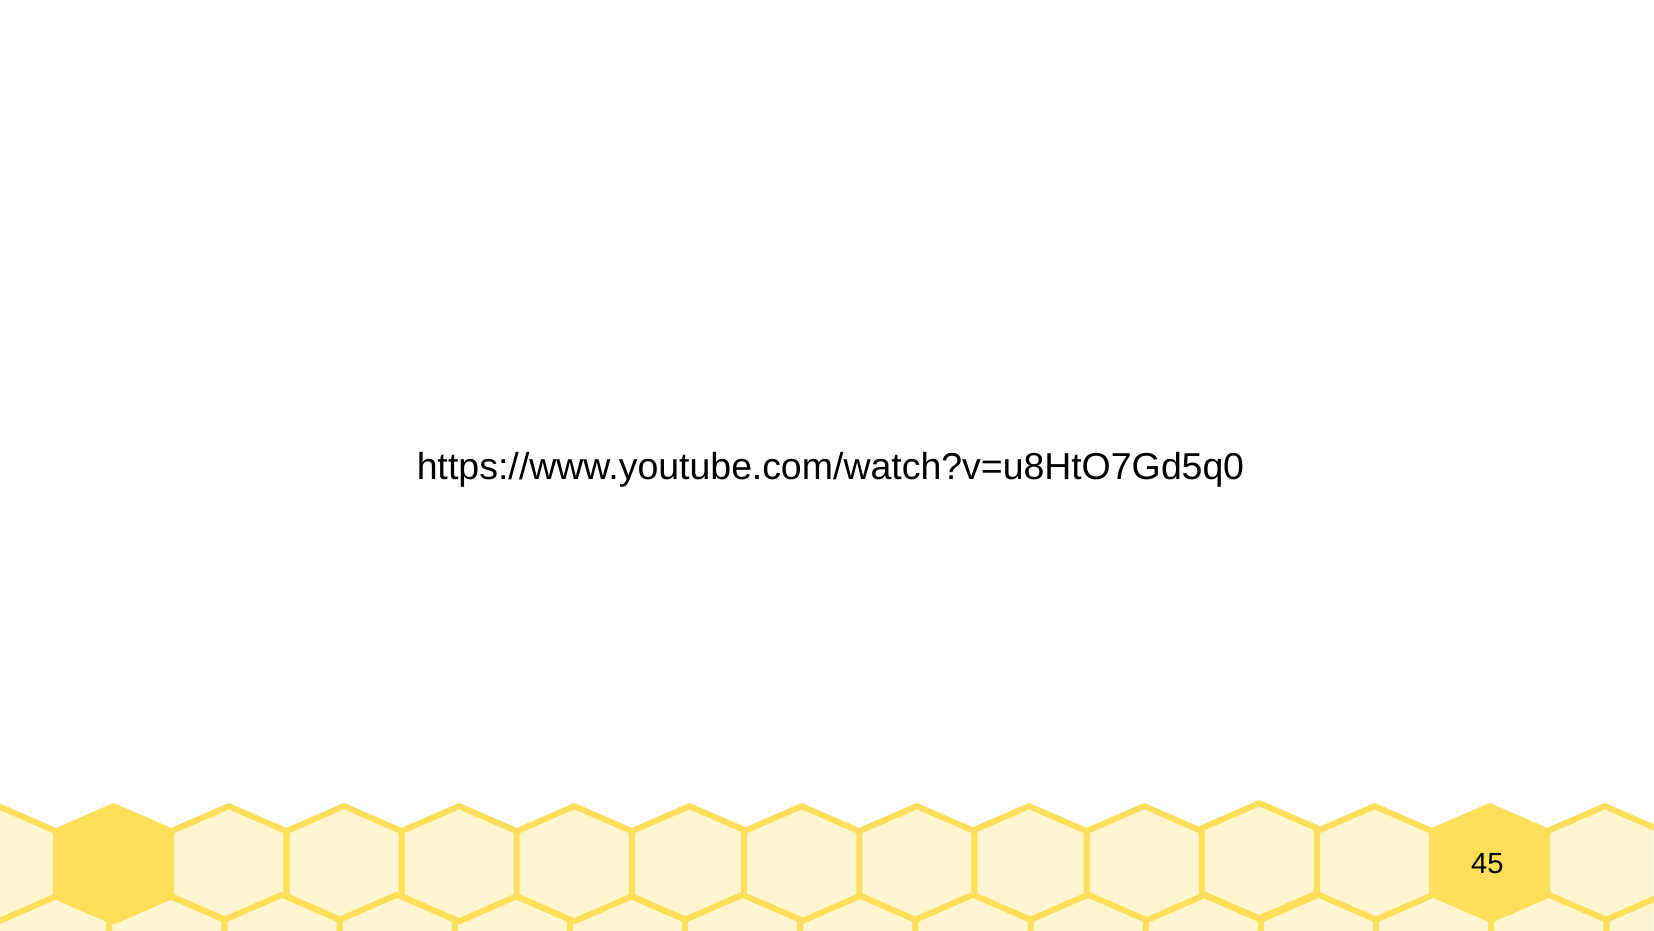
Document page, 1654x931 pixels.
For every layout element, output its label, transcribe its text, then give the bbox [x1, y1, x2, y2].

text_box https://www.youtube.com/watch?v=u8HtO7Gd5q0 [402, 438, 1260, 495]
